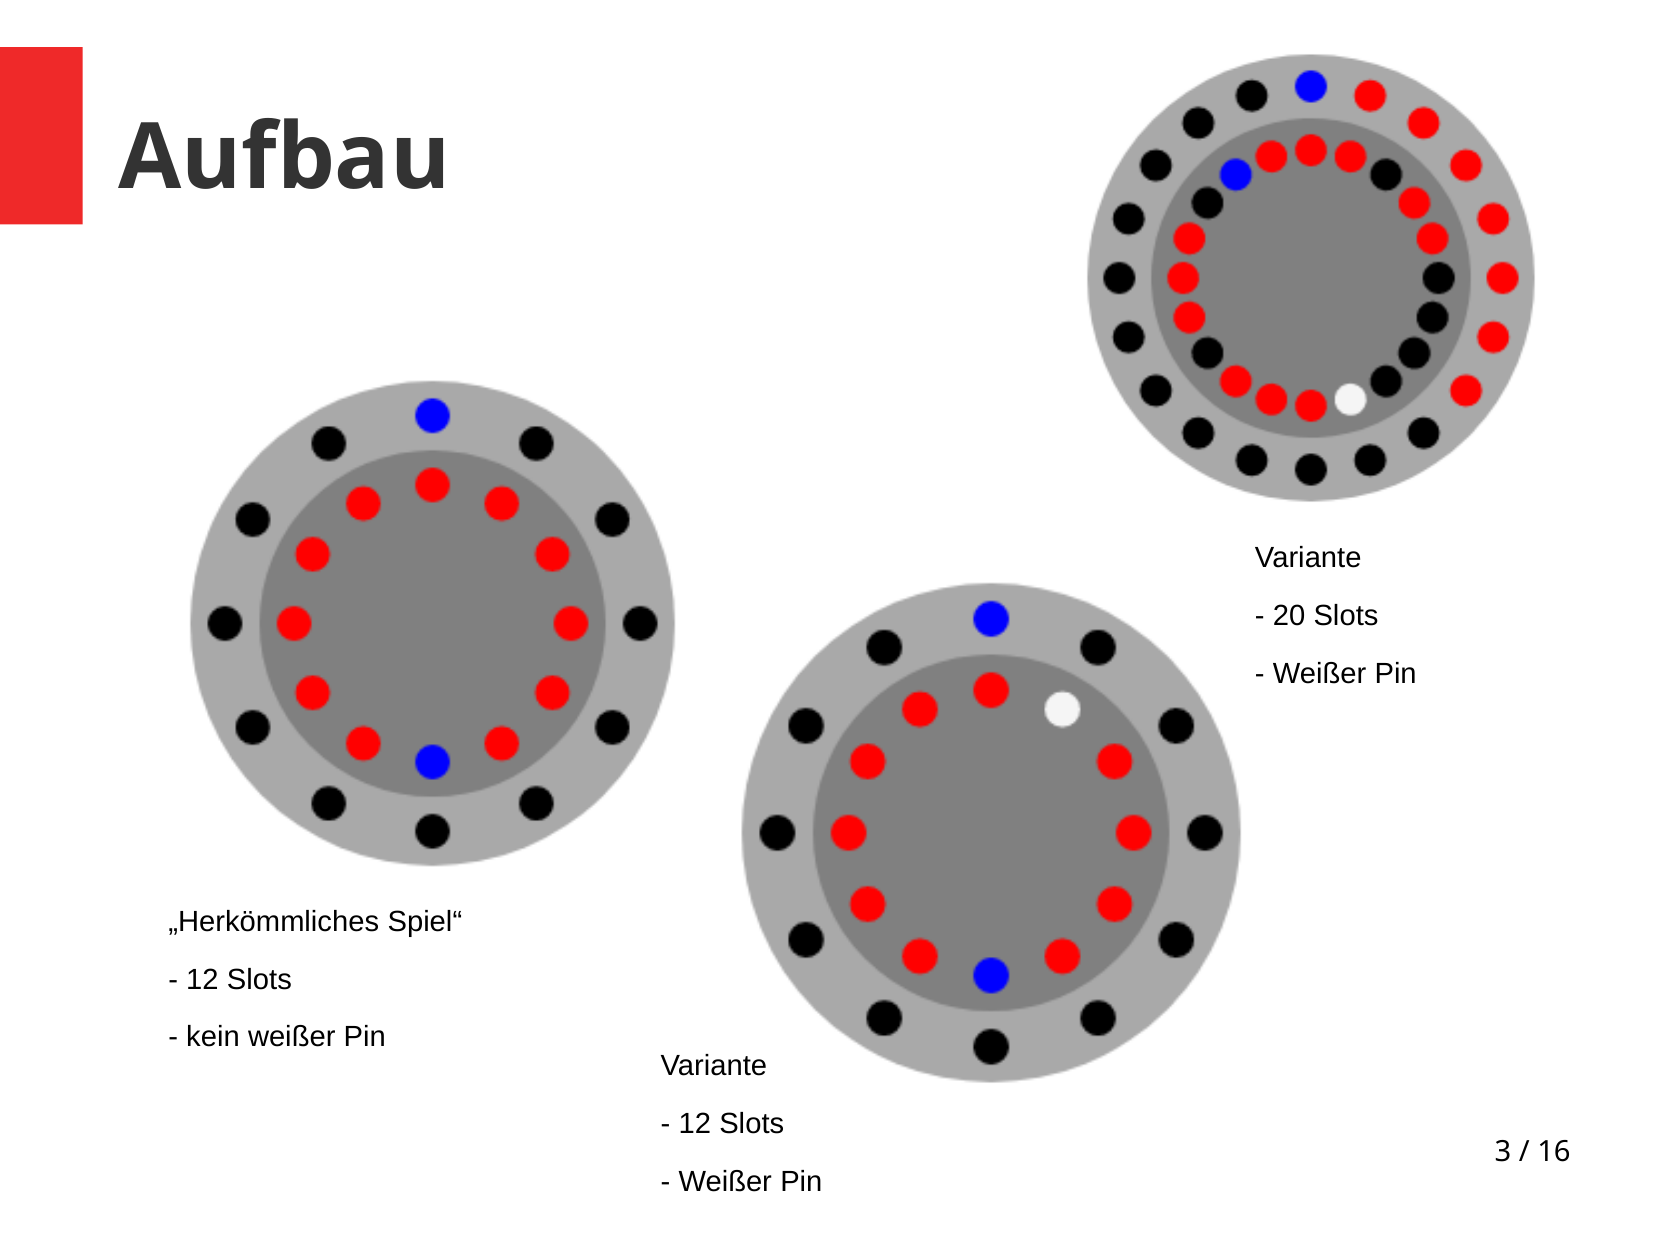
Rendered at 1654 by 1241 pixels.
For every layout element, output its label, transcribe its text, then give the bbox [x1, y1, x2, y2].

picture [165, 360, 697, 886]
picture [1024, 35, 1583, 520]
title Aufbau [118, 49, 1024, 257]
text_box „Herkömmliches Spiel“ - 12 Slots - kein weißer Pin [153, 897, 654, 1061]
text_box Variante - 12 Slots - Weißer Pin [645, 1041, 1146, 1205]
picture [709, 566, 1288, 1112]
text_box Variante - 20 Slots - Weißer Pin [1240, 534, 1654, 697]
